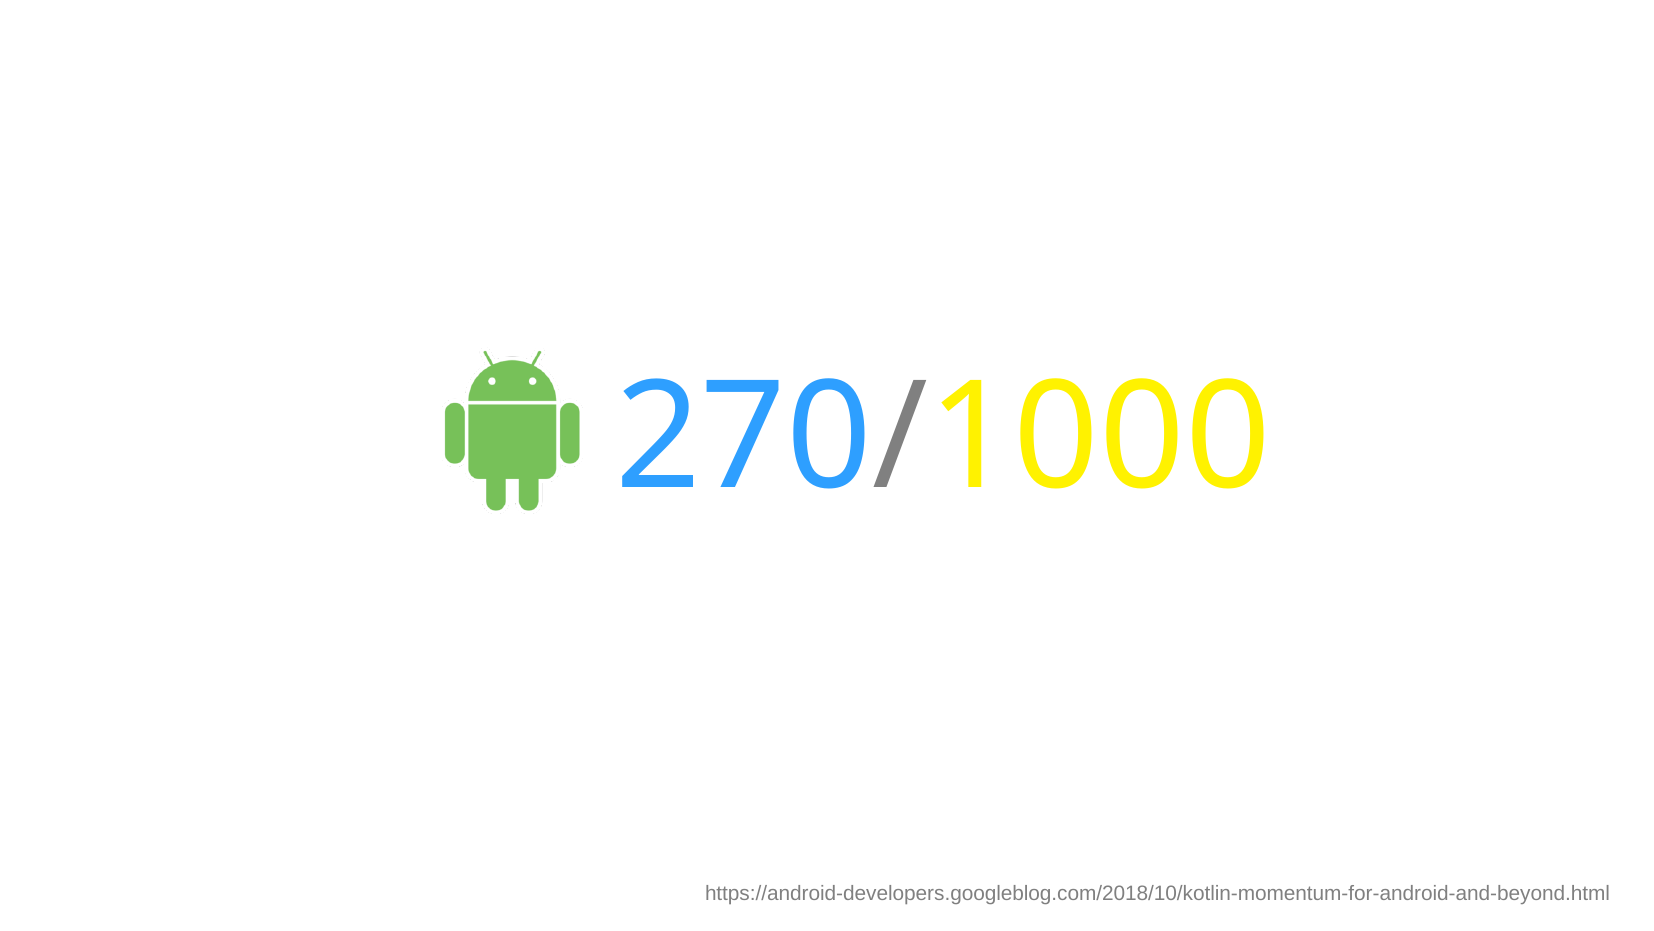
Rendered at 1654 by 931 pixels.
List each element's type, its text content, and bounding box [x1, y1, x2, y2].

text_box https://android-developers.googleblog.com/2018/10/kotlin-momentum-for-android-and-beyond.html [690, 874, 1642, 913]
title 270/1000 [601, 347, 1286, 512]
picture [441, 347, 583, 514]
